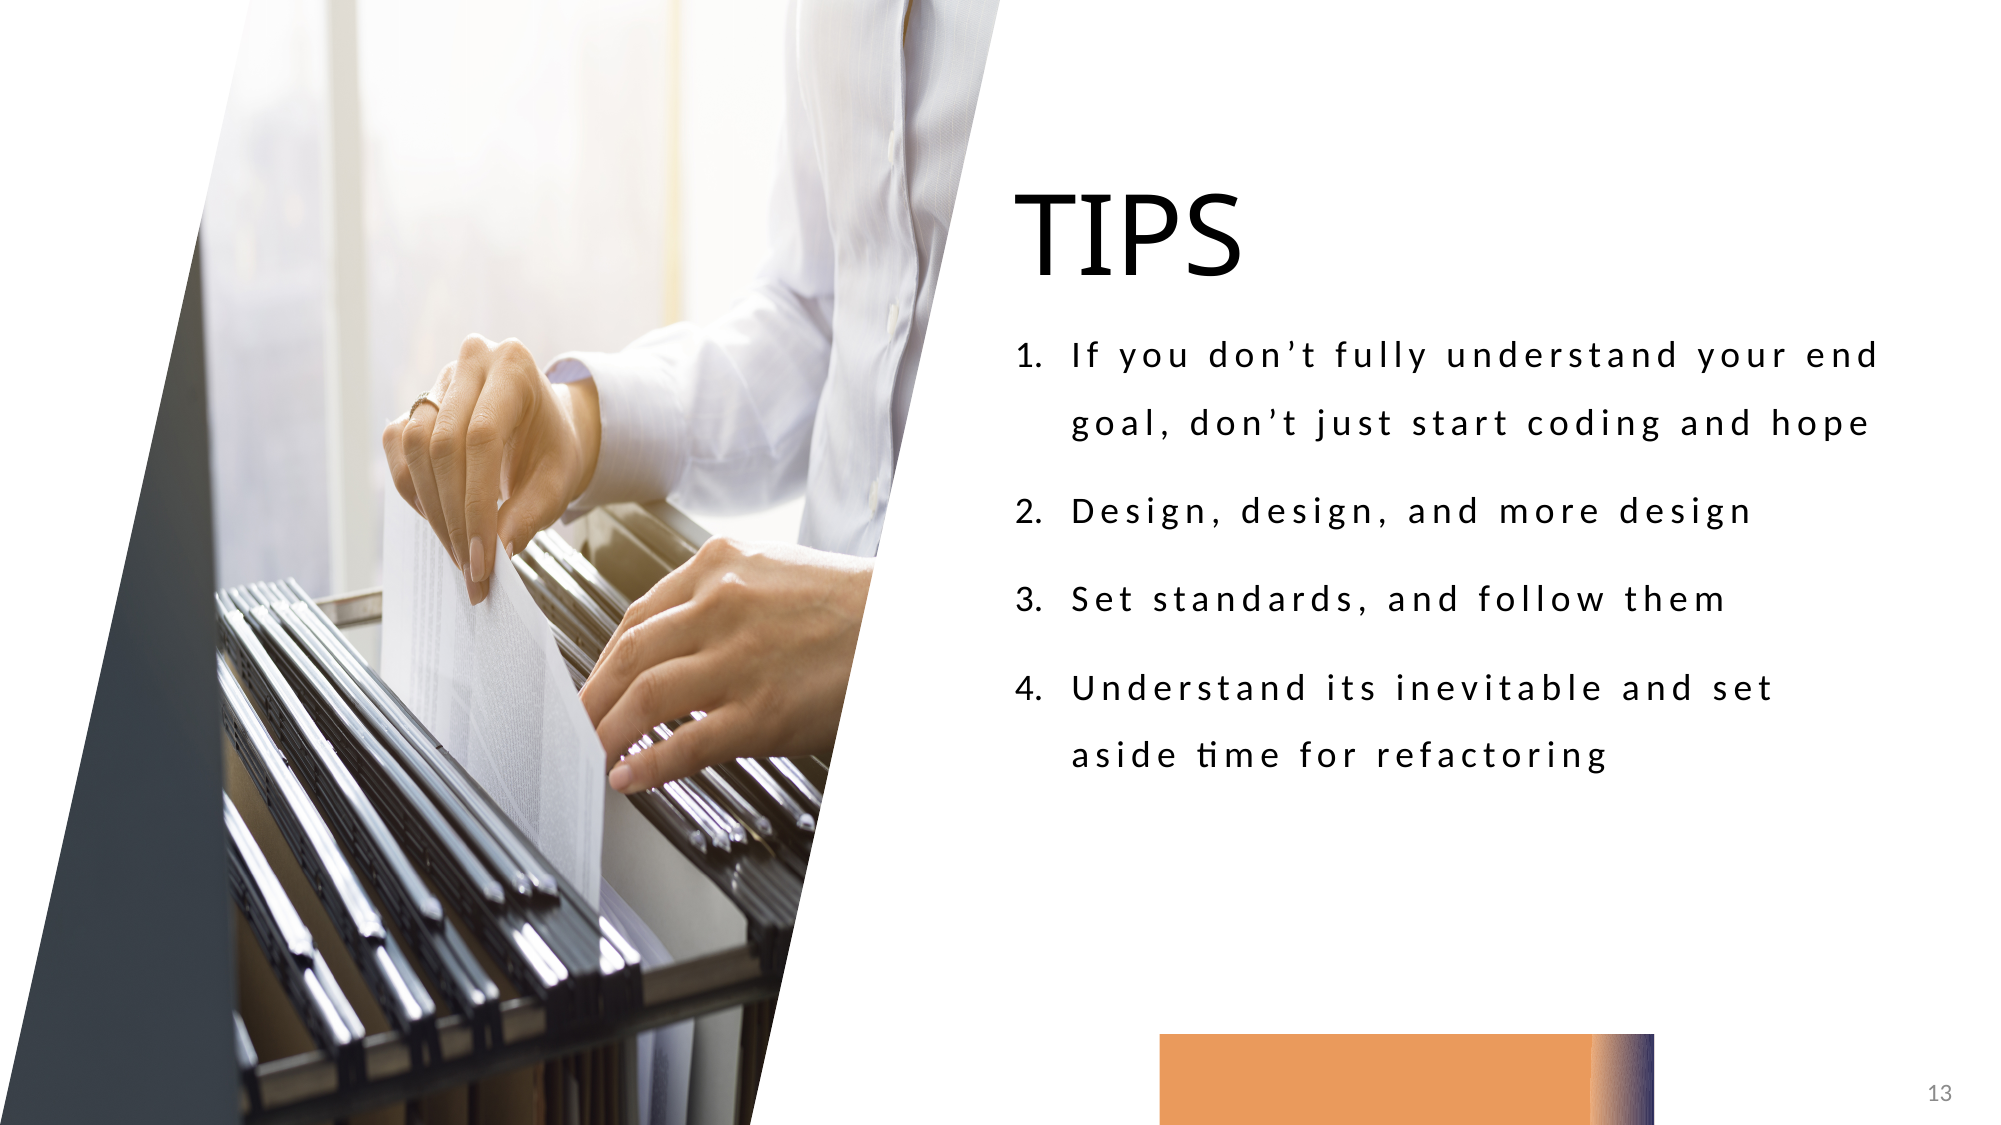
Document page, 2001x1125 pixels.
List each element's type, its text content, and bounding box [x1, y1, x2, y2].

text_box [0, 0, 1000, 1125]
list If you don’t fully understand your end goal, don’t just start coding and hope Design, design, and more design Set standards, and follow them Understand its inevitable and set aside time for refactoring [999, 300, 1910, 993]
slide_number <number> [1894, 1061, 1968, 1121]
title Tips [999, 87, 1795, 300]
